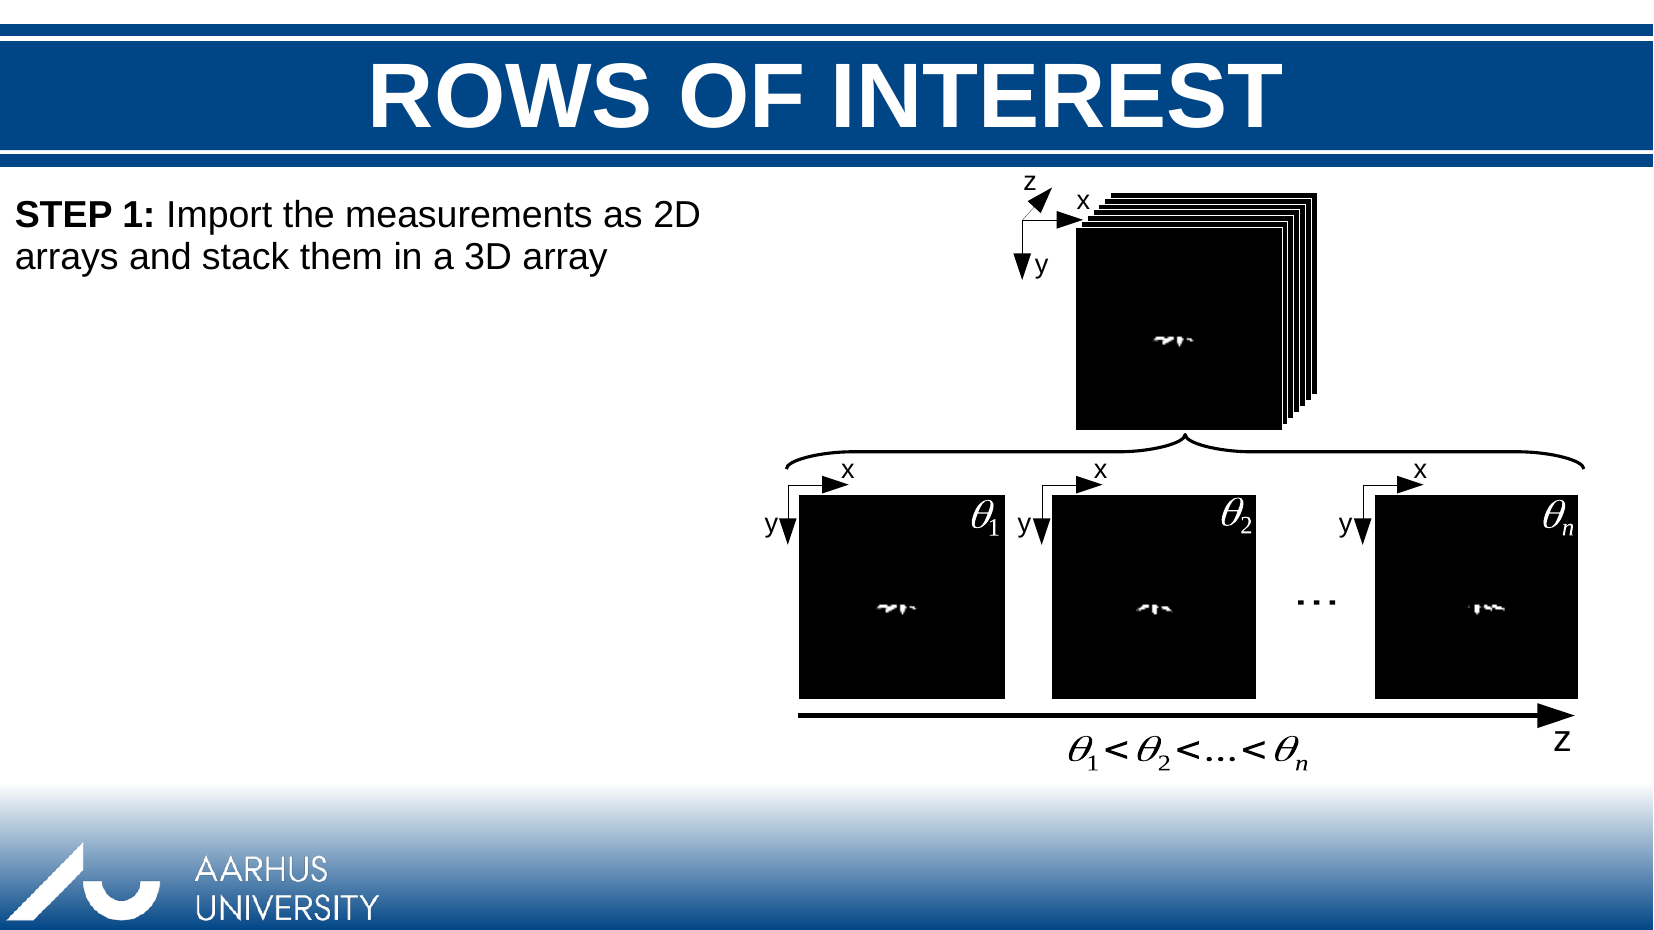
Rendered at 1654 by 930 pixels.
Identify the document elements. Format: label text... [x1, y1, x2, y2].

picture [5, 841, 414, 928]
title ROWS OF INTEREST [0, 41, 1653, 151]
text_box [971, 499, 994, 529]
text_box z [1008, 158, 1052, 204]
text_box x [1061, 177, 1111, 234]
text_box [1137, 735, 1161, 762]
text_box x [826, 446, 875, 503]
text_box y [781, 500, 794, 546]
picture [1075, 192, 1318, 431]
text_box [1241, 516, 1252, 534]
text_box [1562, 523, 1574, 536]
text_box y [1020, 242, 1069, 299]
picture [1375, 495, 1578, 699]
text_box [1158, 755, 1170, 771]
text_box [1105, 740, 1128, 760]
text_box STEP 1: Import the measurements as 2D arrays and stack them in a 3D array [0, 186, 781, 832]
text_box y [1324, 500, 1373, 557]
text_box [1296, 759, 1308, 771]
text_box [1221, 497, 1244, 526]
text_box y [1005, 500, 1046, 546]
text_box [1275, 735, 1299, 762]
text_box x [1398, 446, 1448, 503]
text_box [989, 519, 999, 536]
picture [1052, 495, 1256, 699]
text_box z [1538, 710, 1575, 781]
text_box [1177, 740, 1199, 760]
text_box [1543, 499, 1566, 529]
text_box [1243, 740, 1265, 760]
text_box x [1079, 446, 1128, 503]
picture [799, 495, 1005, 699]
text_box [1088, 755, 1098, 771]
text_box [1068, 735, 1093, 762]
